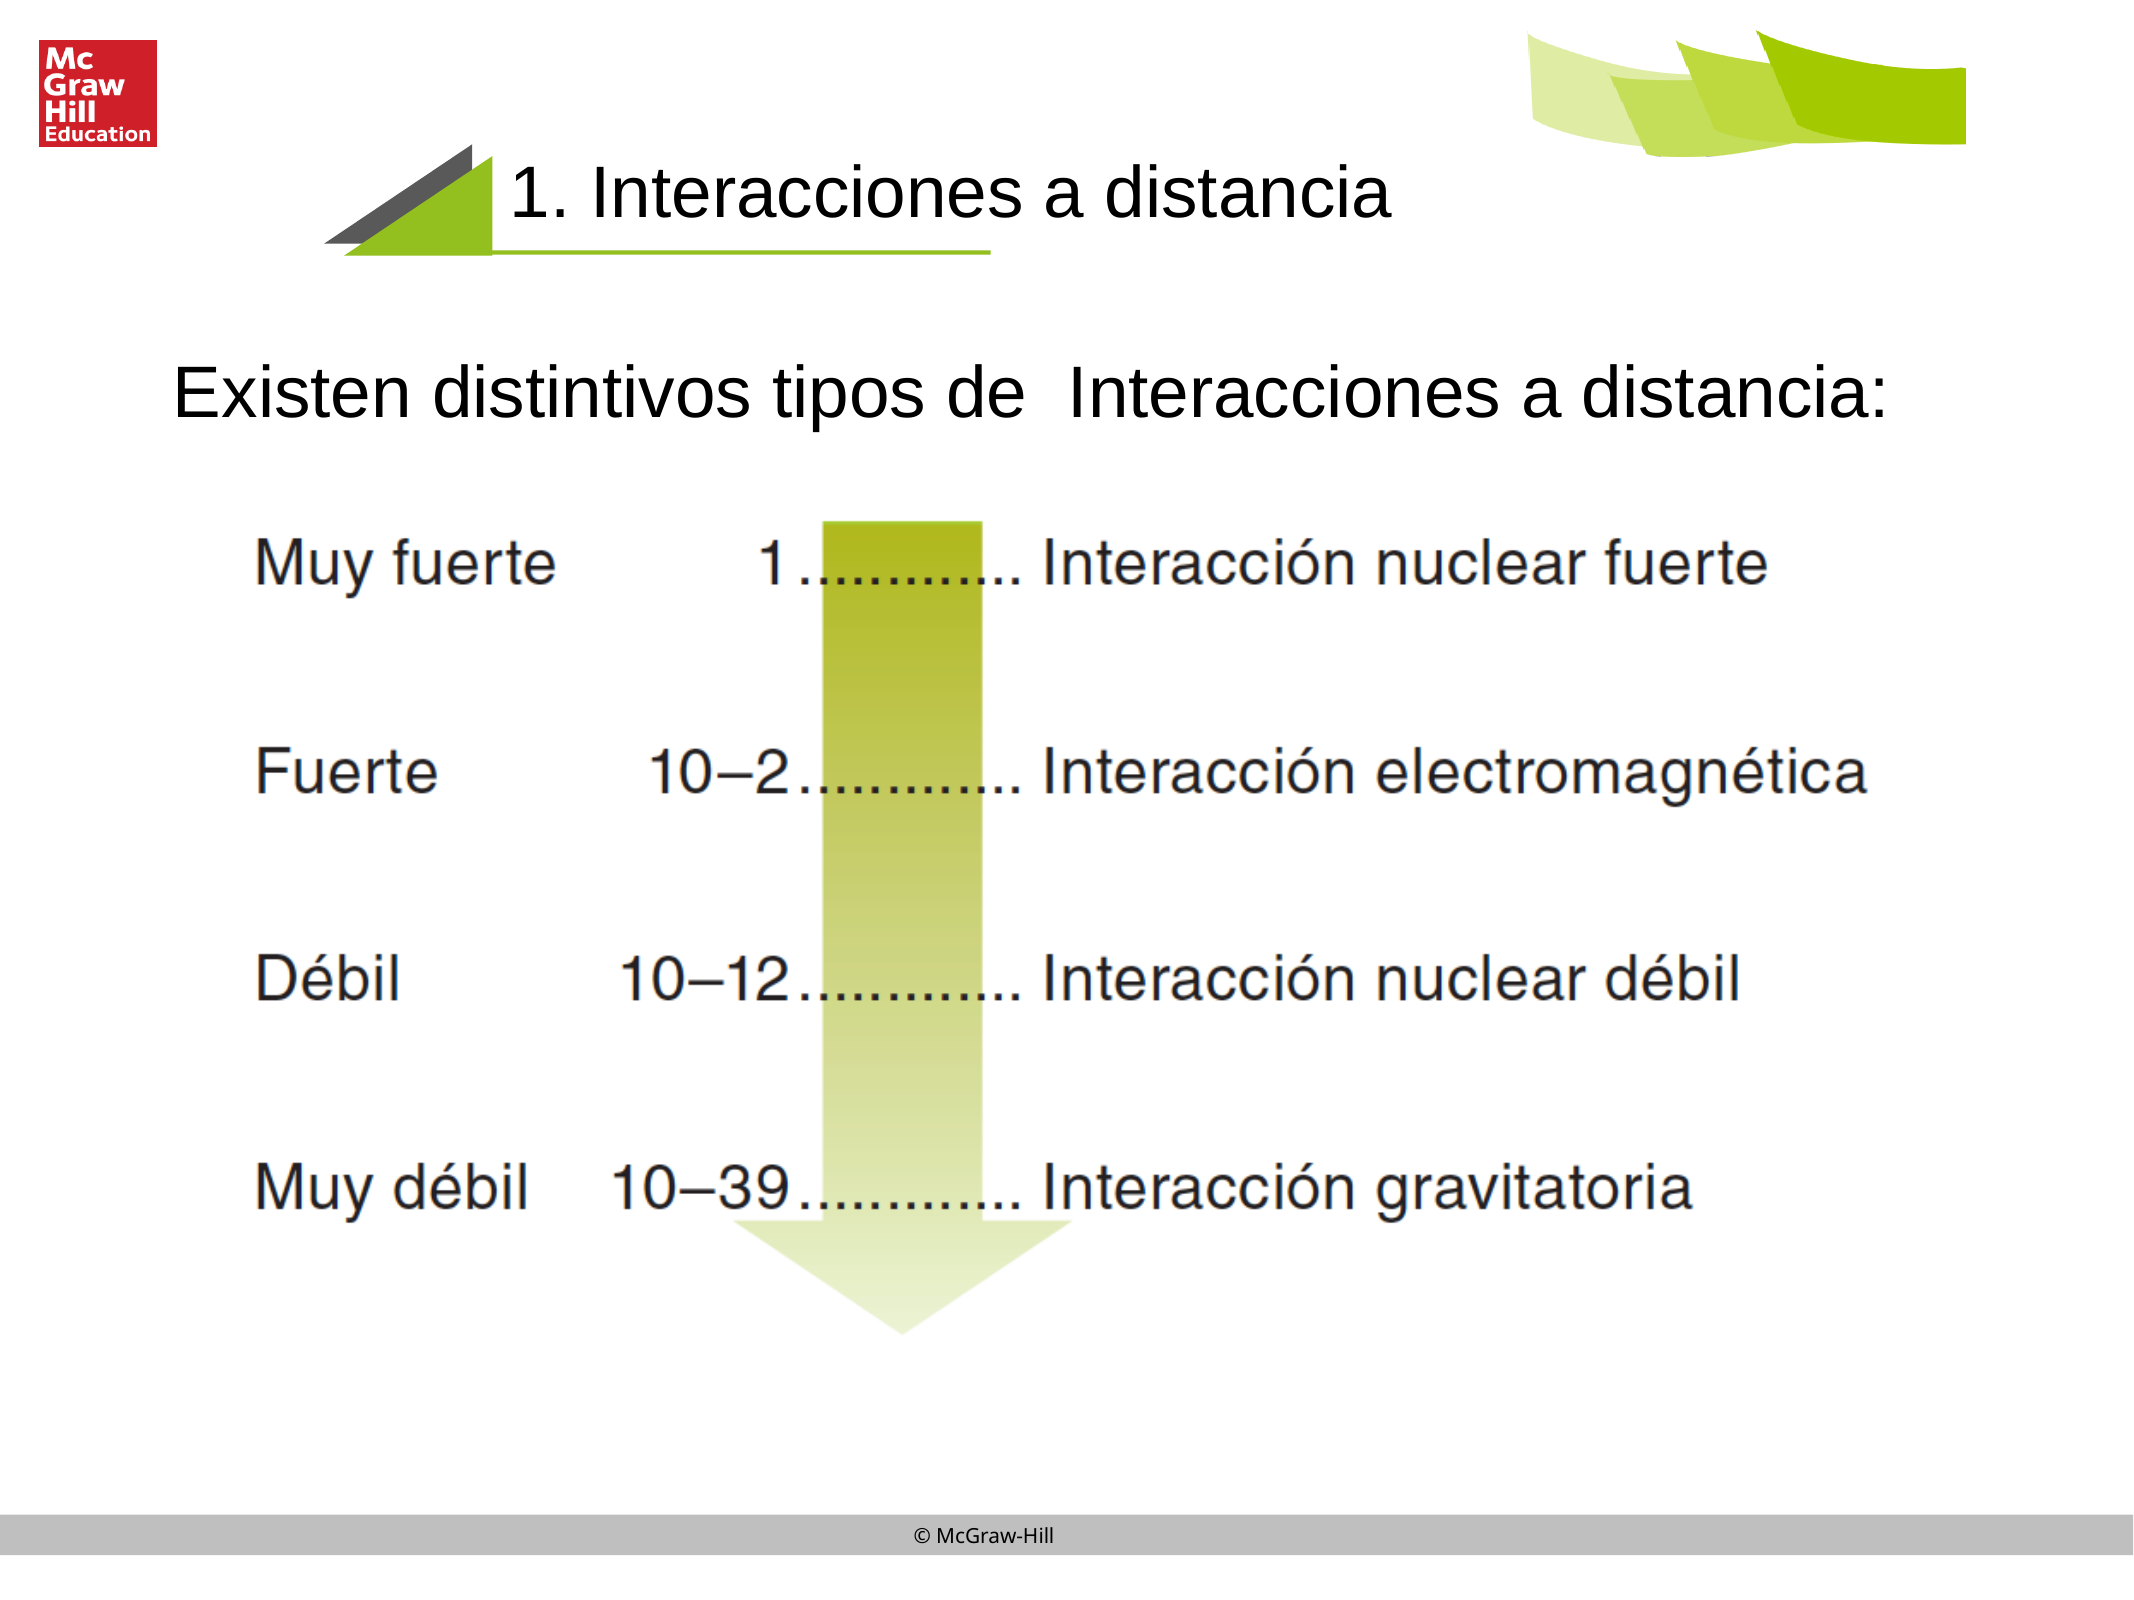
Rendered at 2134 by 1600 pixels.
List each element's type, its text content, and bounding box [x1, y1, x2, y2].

text_box [324, 144, 493, 256]
picture [1387, 30, 1966, 157]
text_box 1. Interacciones a distancia [501, 136, 1402, 241]
text_box © McGraw-Hill [707, 1514, 1261, 1555]
picture [39, 40, 157, 147]
text_box Existen distintivos tipos de Interacciones a distancia: [164, 336, 1900, 441]
picture [218, 489, 1916, 1349]
text_box [0, 1514, 2134, 1556]
